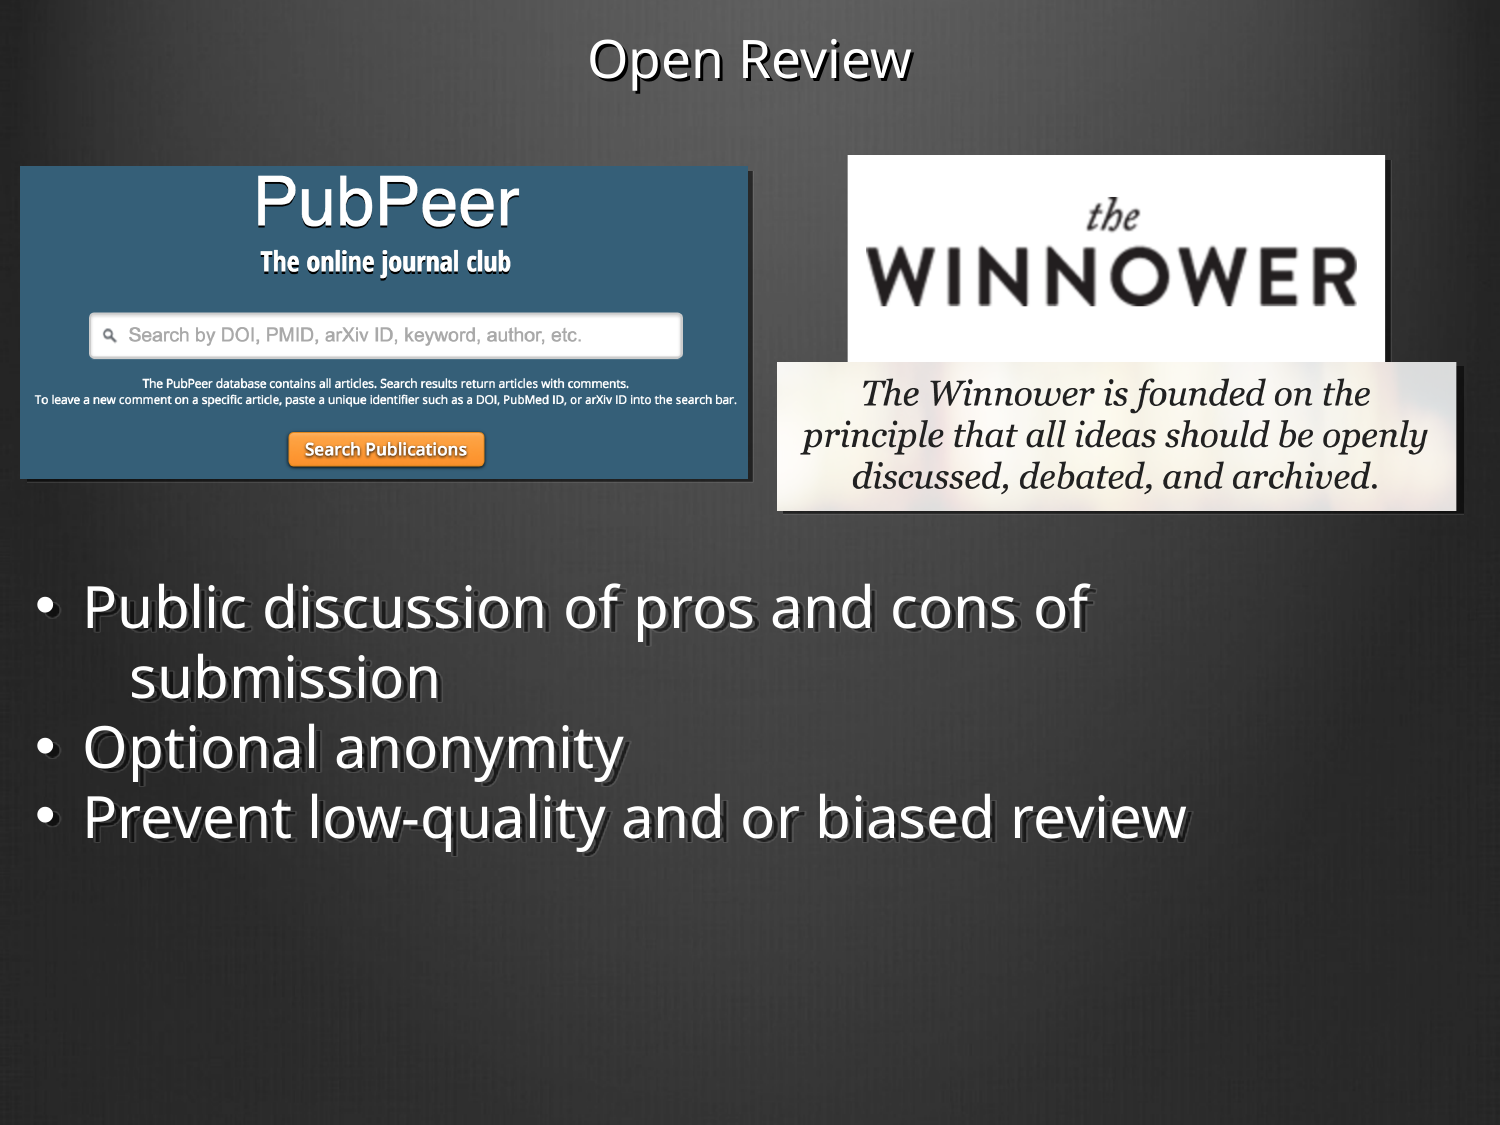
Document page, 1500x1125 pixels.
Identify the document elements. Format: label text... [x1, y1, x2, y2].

picture [777, 155, 1457, 511]
text_box Public discussion of pros and cons of submission Optional anonymity Prevent low-quality and or biased review [21, 563, 1296, 928]
picture [20, 166, 748, 479]
title Open Review [112, 18, 1388, 161]
